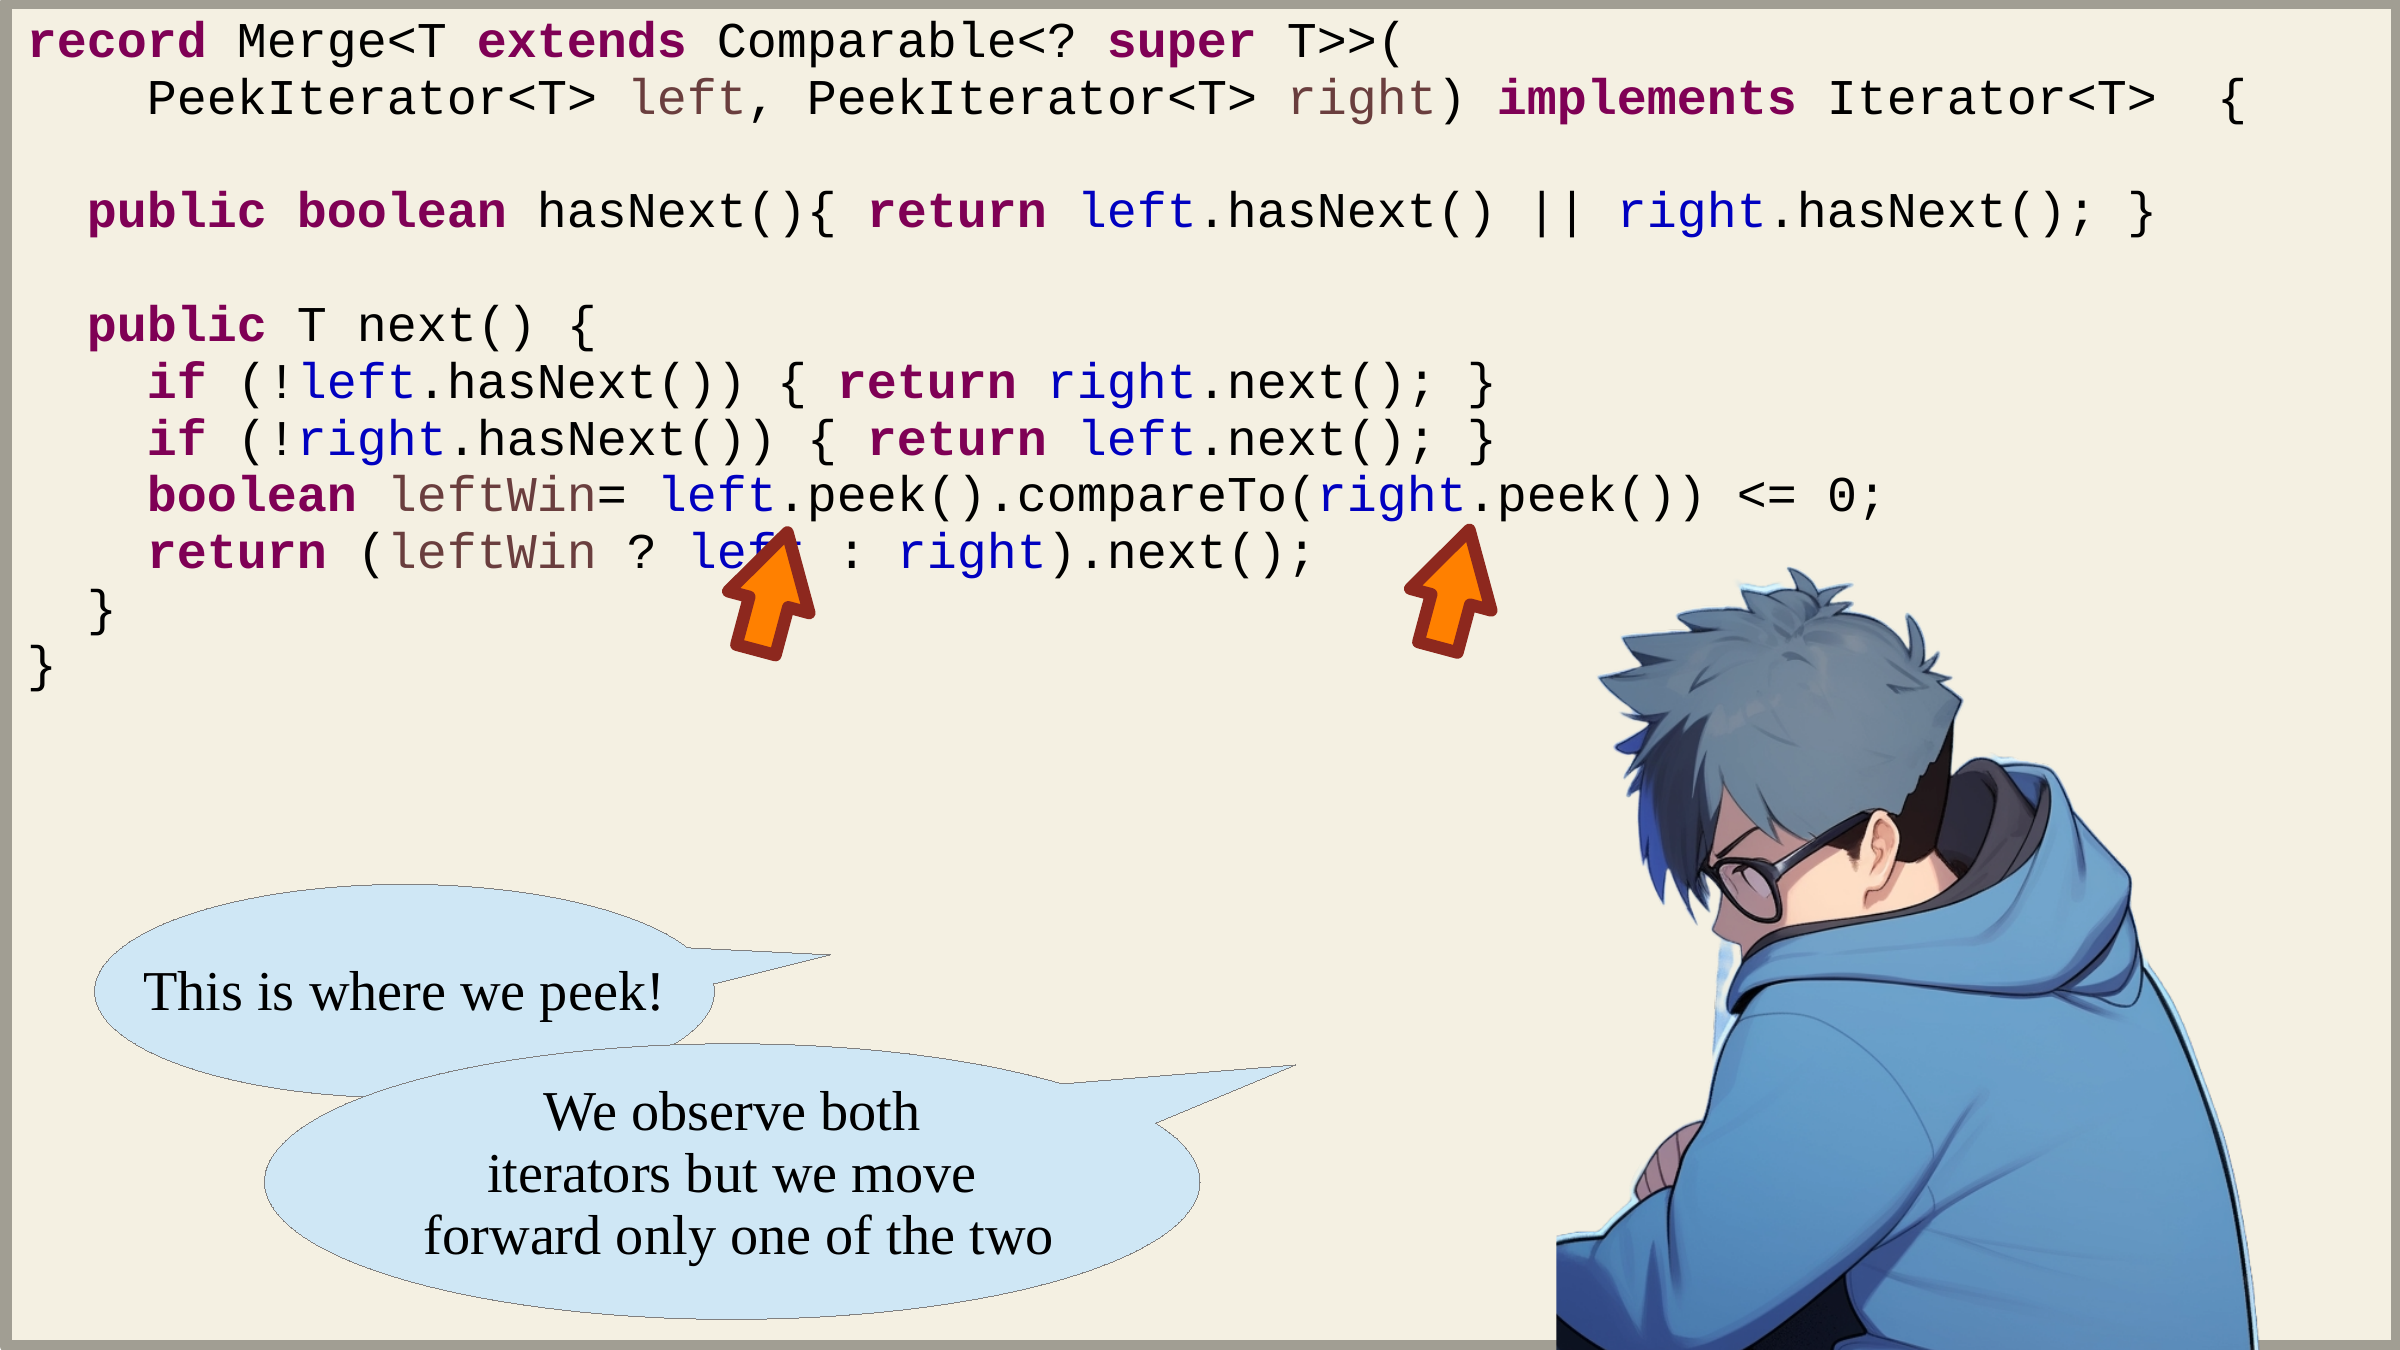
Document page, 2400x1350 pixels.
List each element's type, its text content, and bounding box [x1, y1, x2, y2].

text_box This is where we peek! [94, 884, 831, 1097]
text_box [728, 532, 810, 656]
text_box We observe both iterators but we move forward only one of the two [264, 1043, 1296, 1320]
text_box [1410, 529, 1492, 653]
text_box record Merge<T extends Comparable<? super T>>( PeekIterator<T> left, PeekIterator<T> right) implements Iterator<T> { public boolean hasNext(){ return left.hasNext() || right.hasNext(); } public T next() { if (!left.hasNext()) { return right.next(); } if (!right.hasNext()) { return left.next(); } boolean leftWin= left.peek().compareTo(right.peek()) <= 0; return (leftWin ? left : right).next(); } } [5, 2, 2398, 1346]
picture [1556, 534, 2400, 1350]
